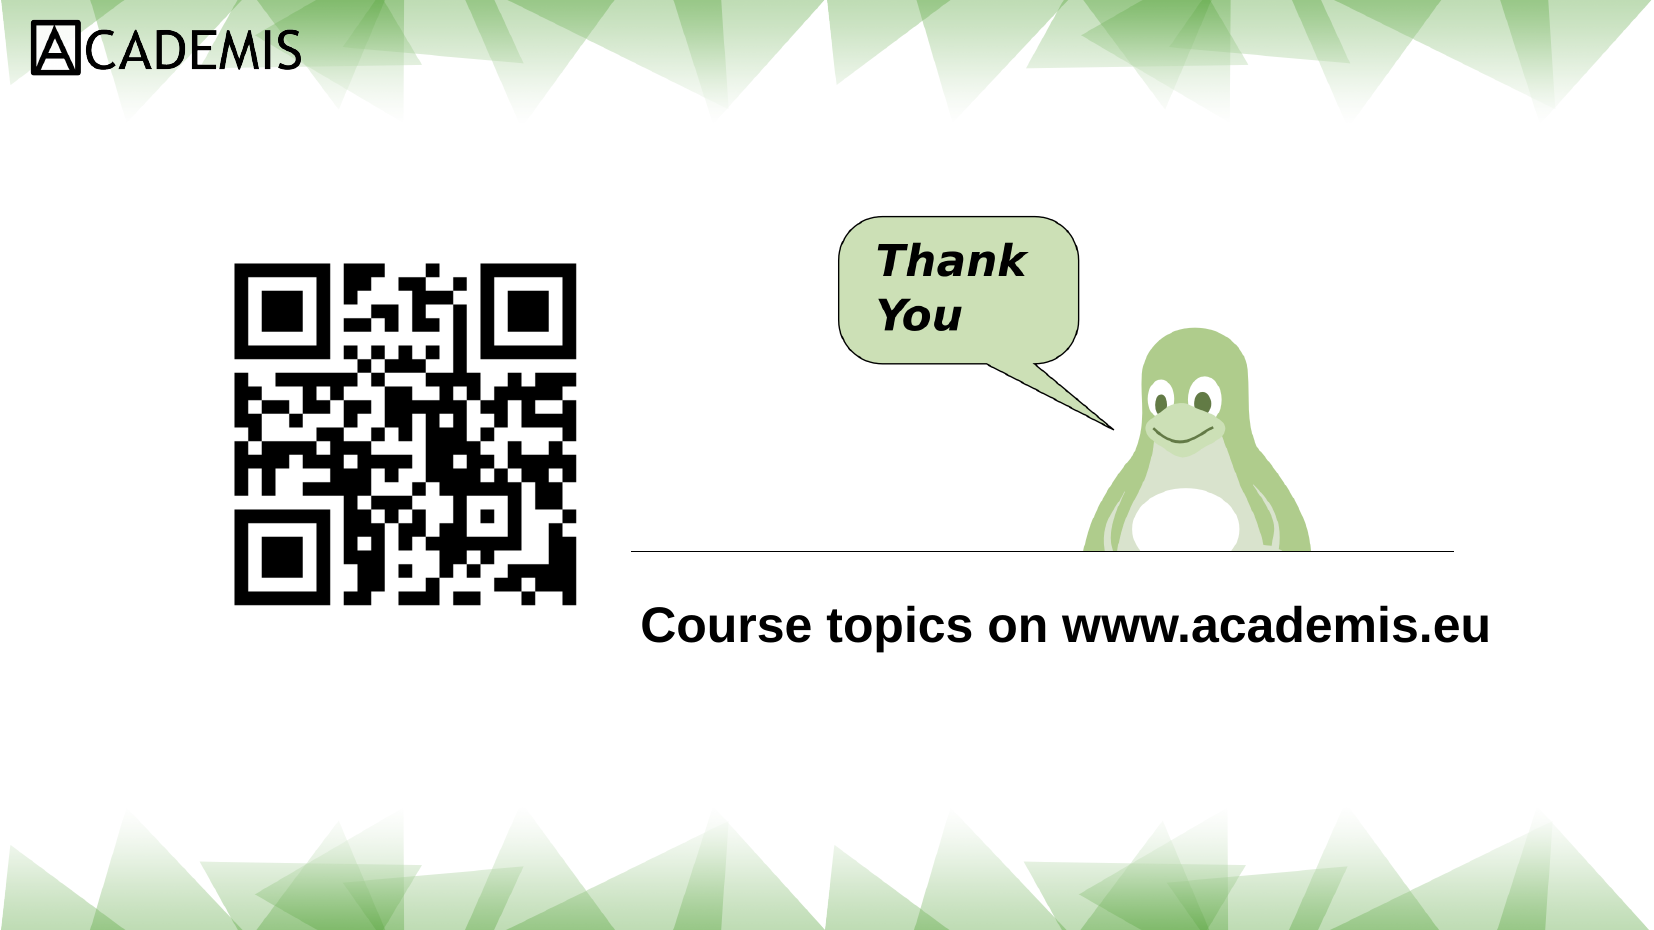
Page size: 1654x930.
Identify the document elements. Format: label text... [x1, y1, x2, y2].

picture [180, 209, 631, 661]
picture [750, 203, 1411, 551]
picture [0, 802, 1651, 930]
title Course topics on www.academis.eu [488, 562, 1644, 688]
picture [0, 0, 1653, 128]
